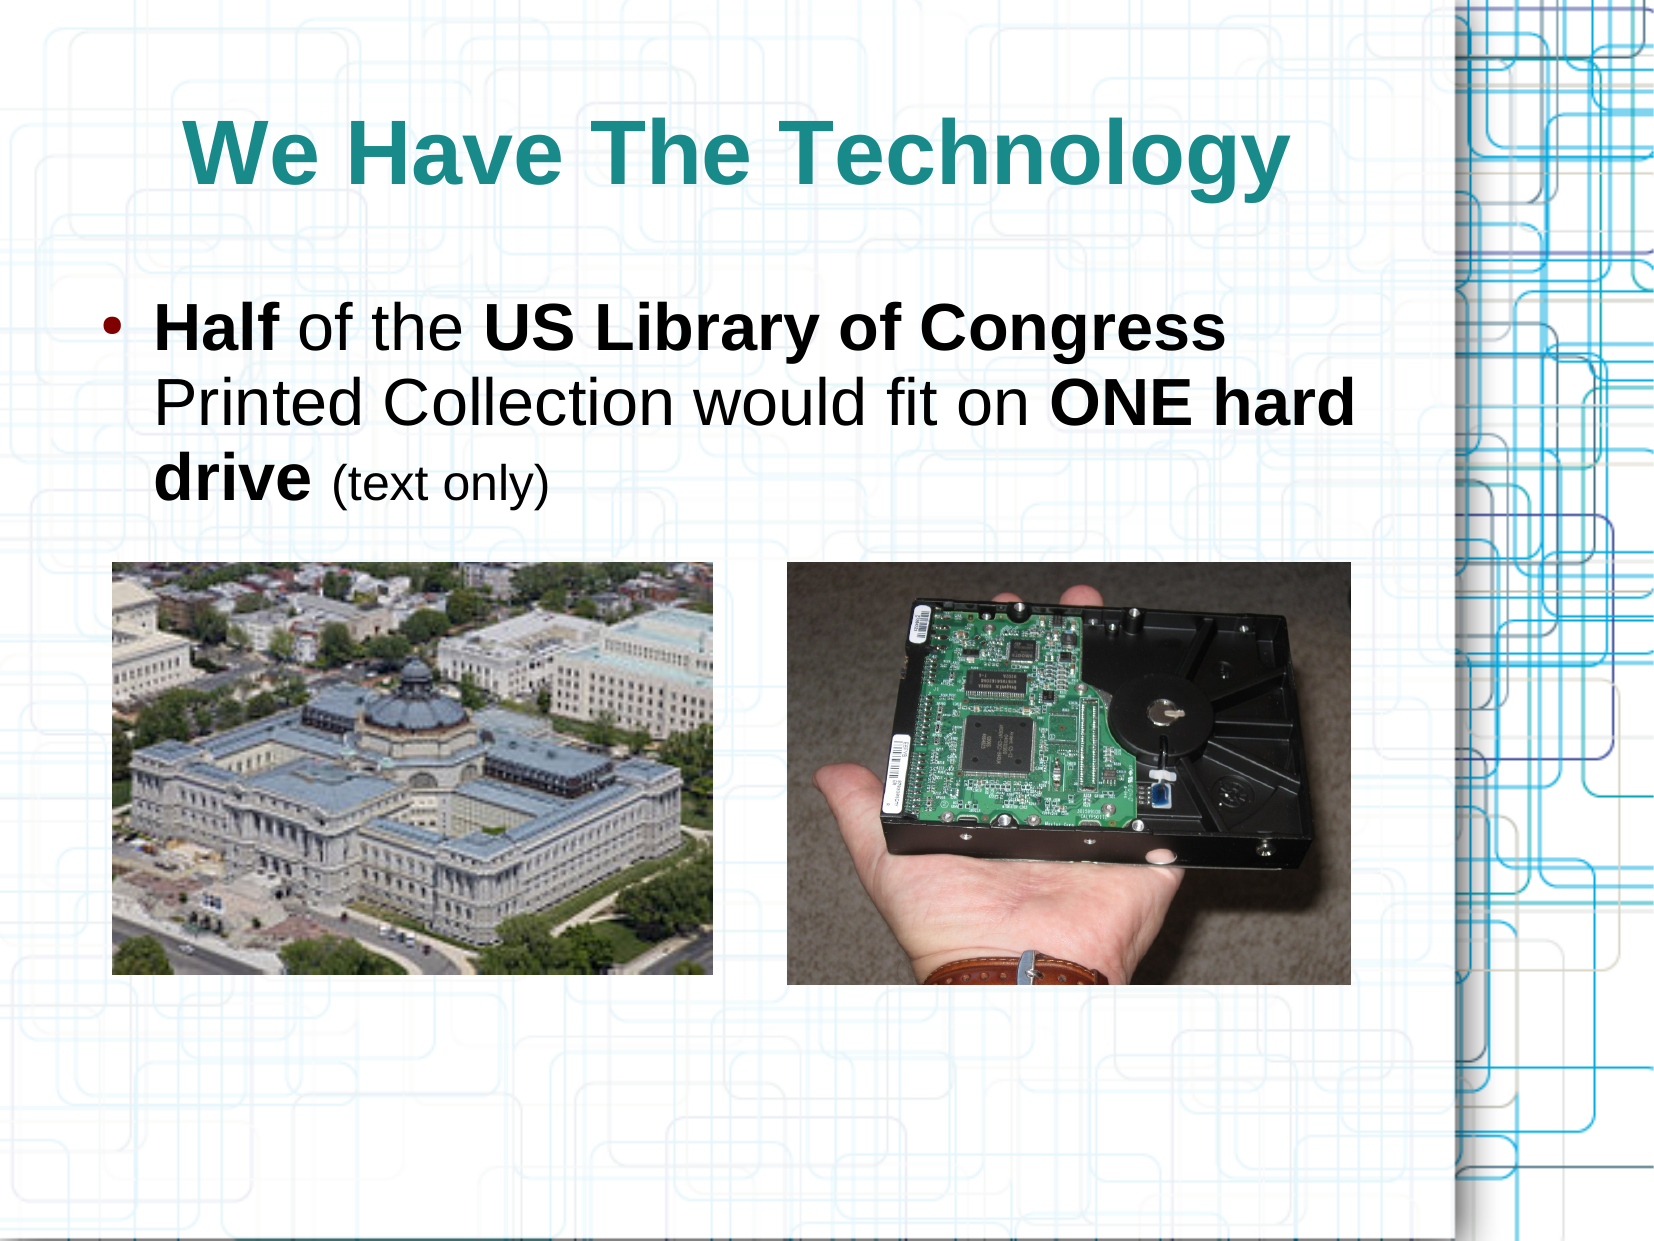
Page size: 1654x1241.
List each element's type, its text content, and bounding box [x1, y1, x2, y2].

list Half of the US Library of Congress Printed Collection would fit on ONE hard drive (text only) [82, 290, 1418, 1094]
picture [0, 0, 1654, 1241]
title We Have The Technology [59, 56, 1418, 250]
